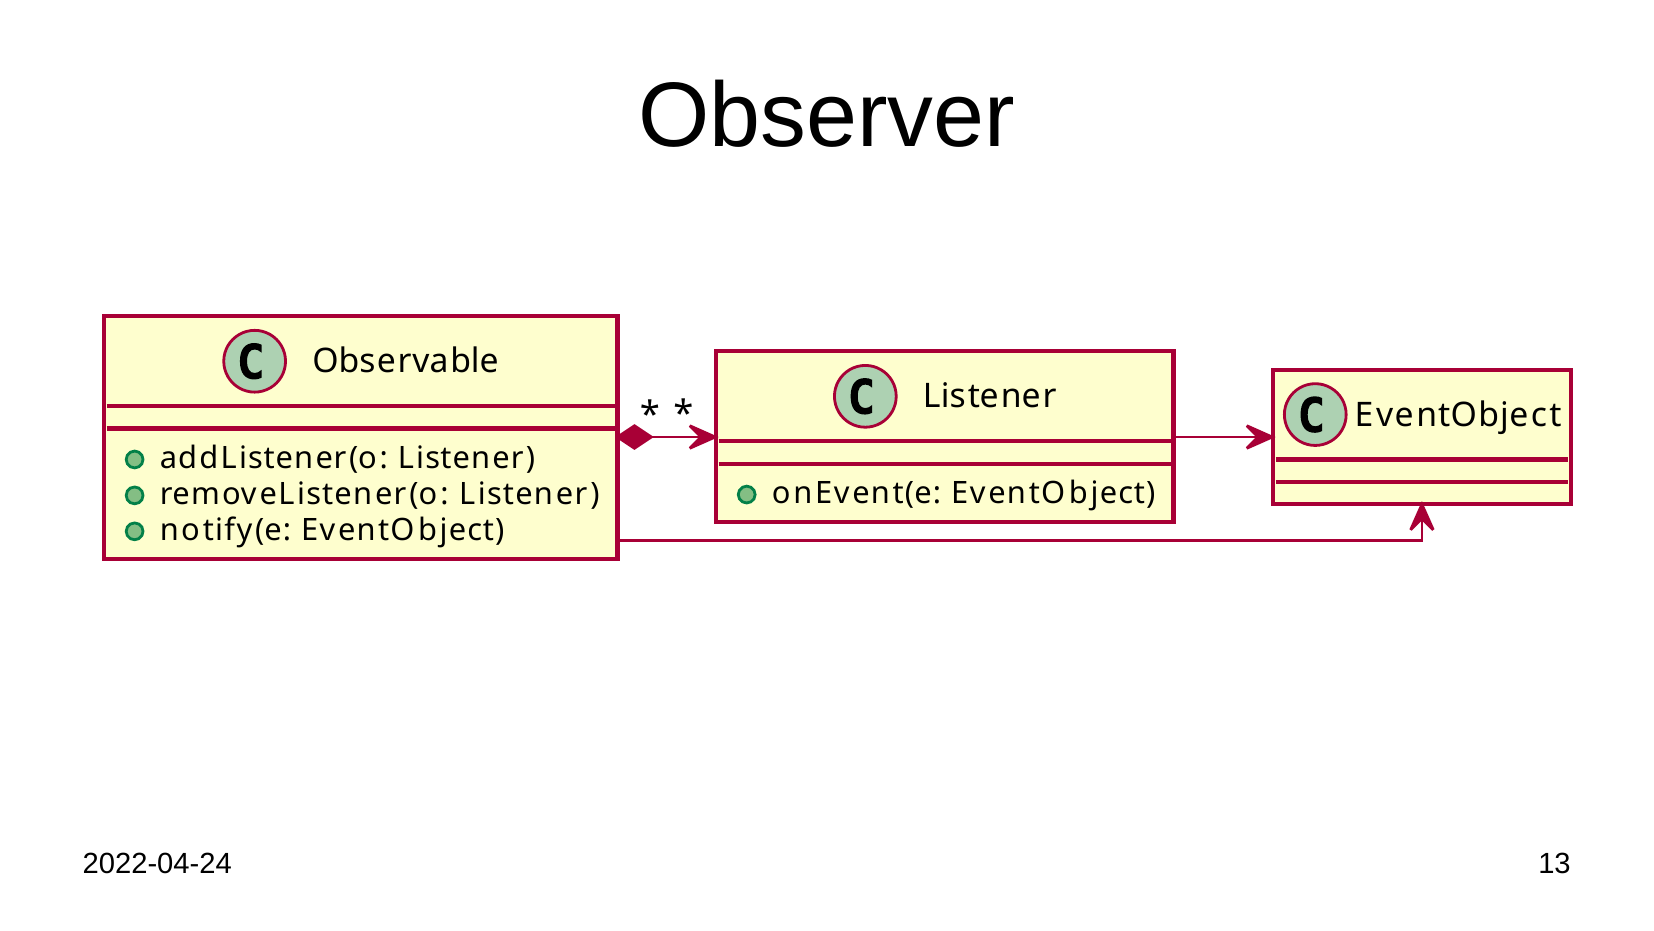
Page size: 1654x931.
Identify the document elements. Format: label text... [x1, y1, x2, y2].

picture [82, 295, 1591, 579]
title Observer [82, 37, 1571, 193]
